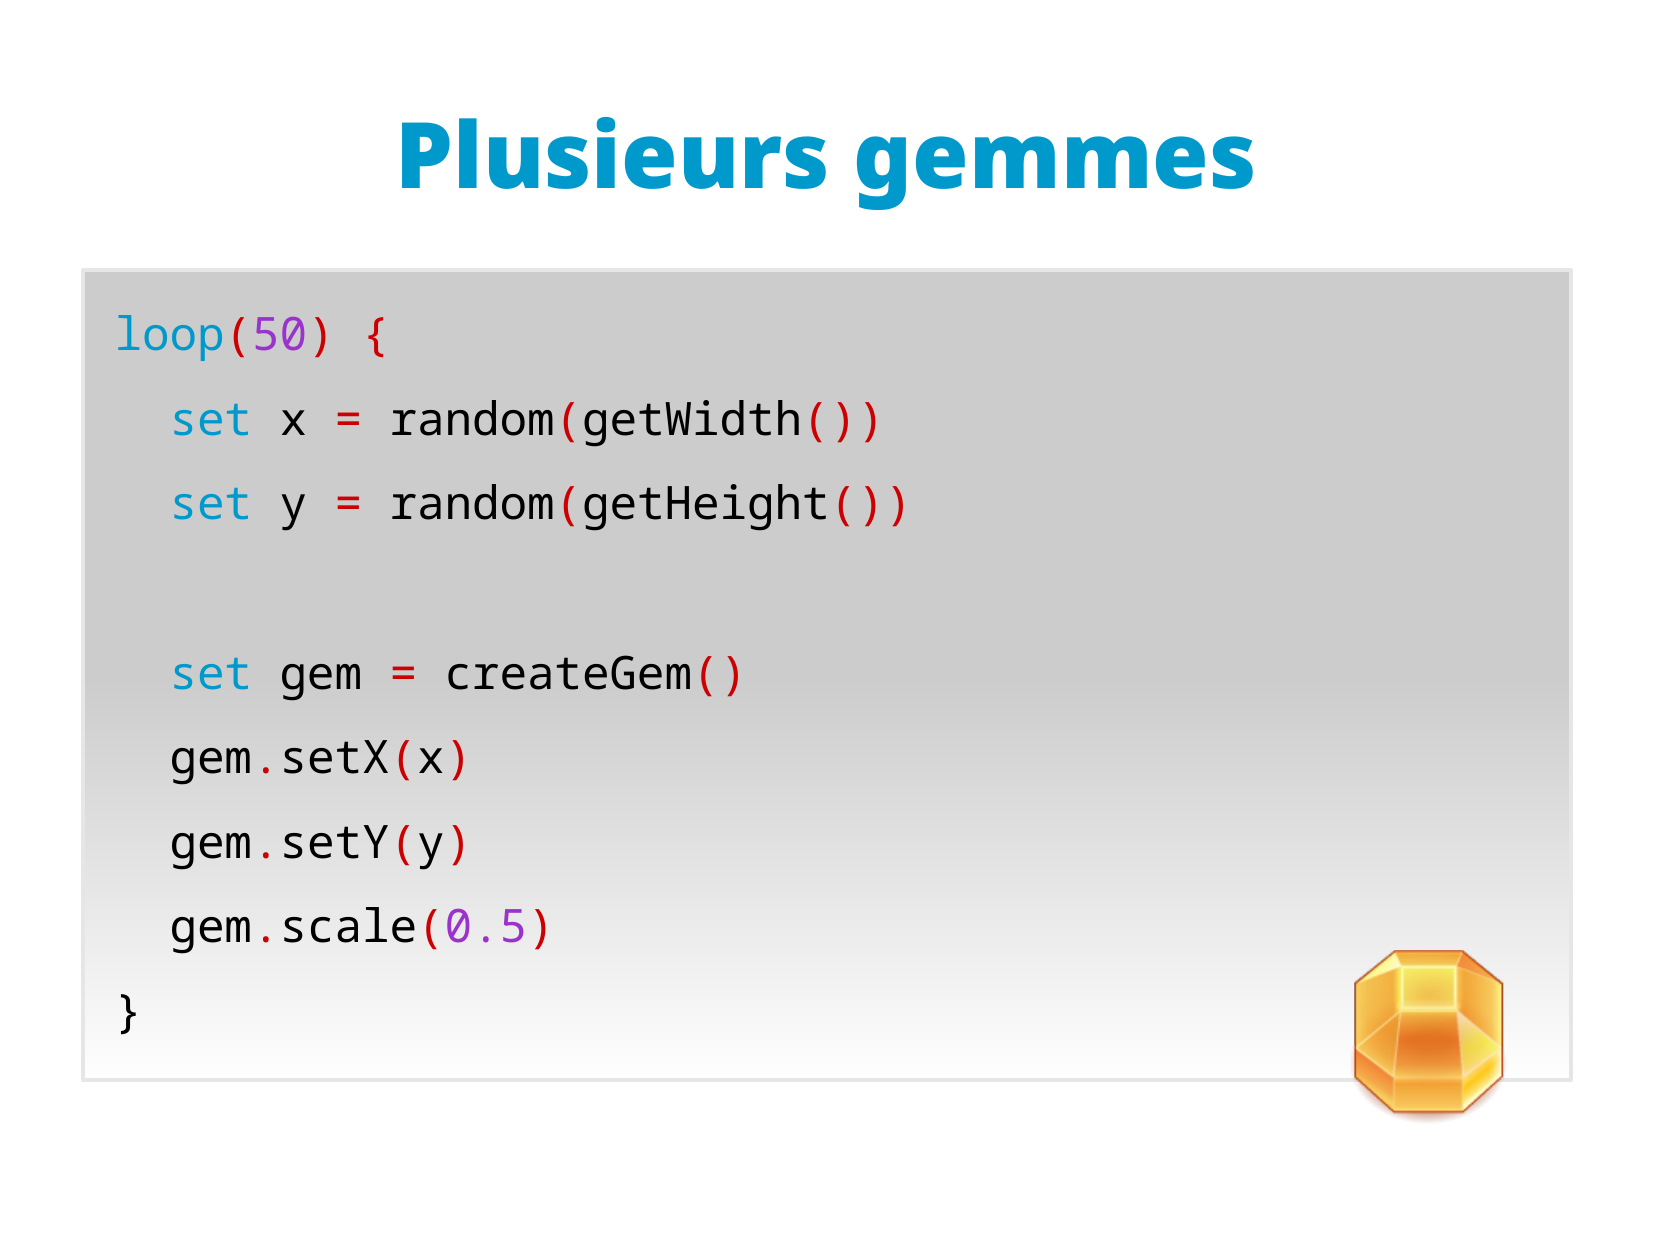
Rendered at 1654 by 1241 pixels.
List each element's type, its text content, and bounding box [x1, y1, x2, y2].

picture [1350, 950, 1508, 1126]
list loop(50) { set x = random(getWidth()) set y = random(getHeight()) set gem = createGem() gem.setX(x) gem.setY(y) gem.scale(0.5) } [82, 270, 1571, 1081]
title Plusieurs gemmes [82, 49, 1571, 257]
